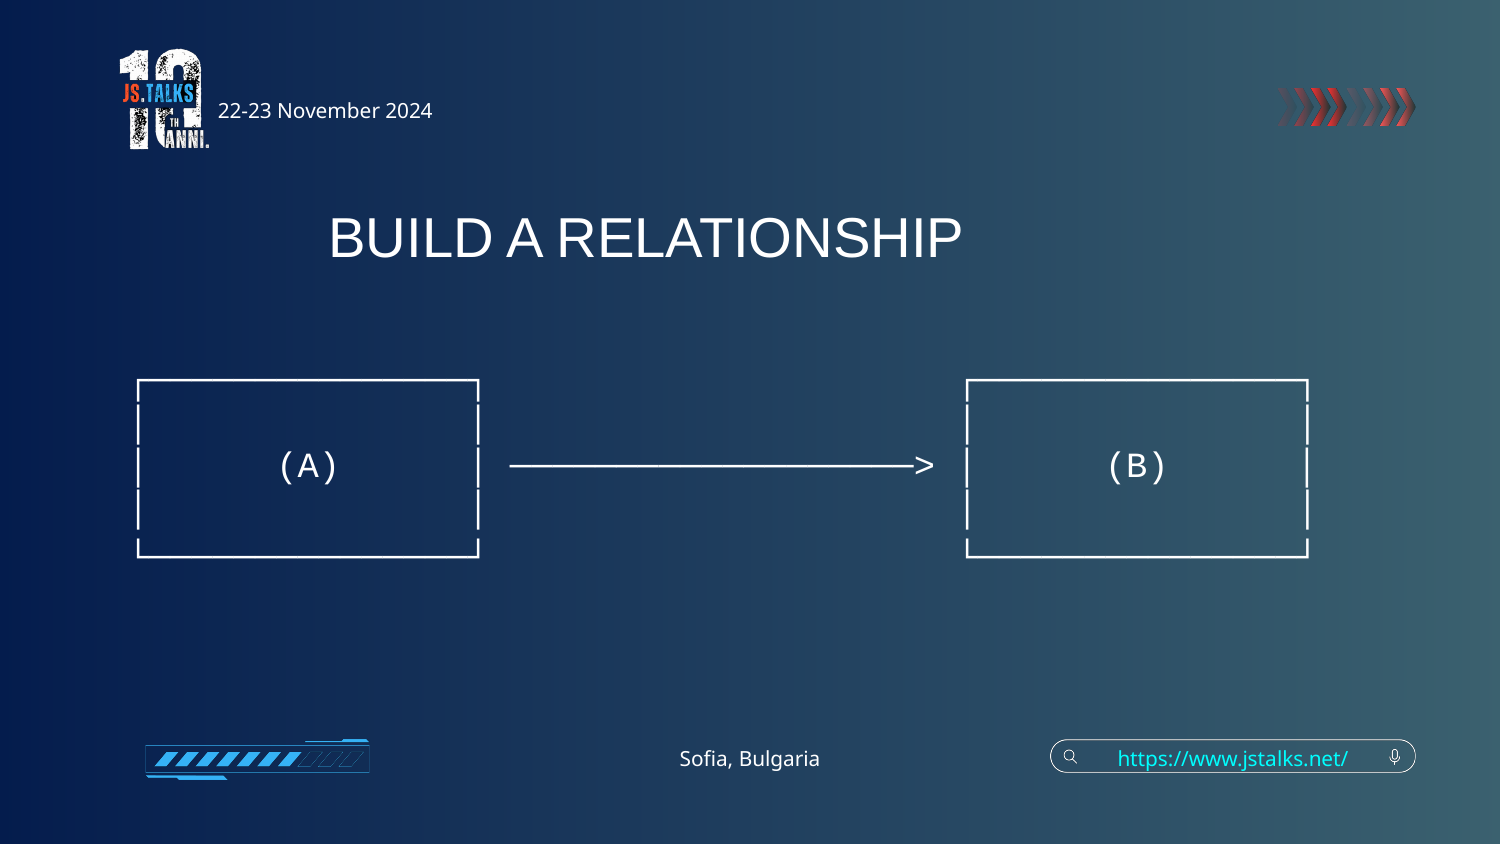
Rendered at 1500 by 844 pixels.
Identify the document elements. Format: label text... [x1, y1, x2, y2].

text_box [1277, 88, 1416, 126]
text_box 22-23 November 2024 [217, 95, 507, 123]
text_box https://www.jstalks.net/ [1103, 744, 1362, 772]
text_box BUILD A RELATIONSHIP [328, 183, 1233, 269]
text_box ┌───────────────┐ ┌───────────────┐ │ │ │ │ │ (A) │ ───────────────────> │ (B) │ │ │ │ │ └───────────────┘ └───────────────┘ [0, 313, 1500, 572]
text_box [65, 0, 258, 231]
text_box [145, 739, 370, 780]
text_box [1050, 739, 1416, 773]
text_box Sofia, Bulgaria [654, 744, 846, 772]
